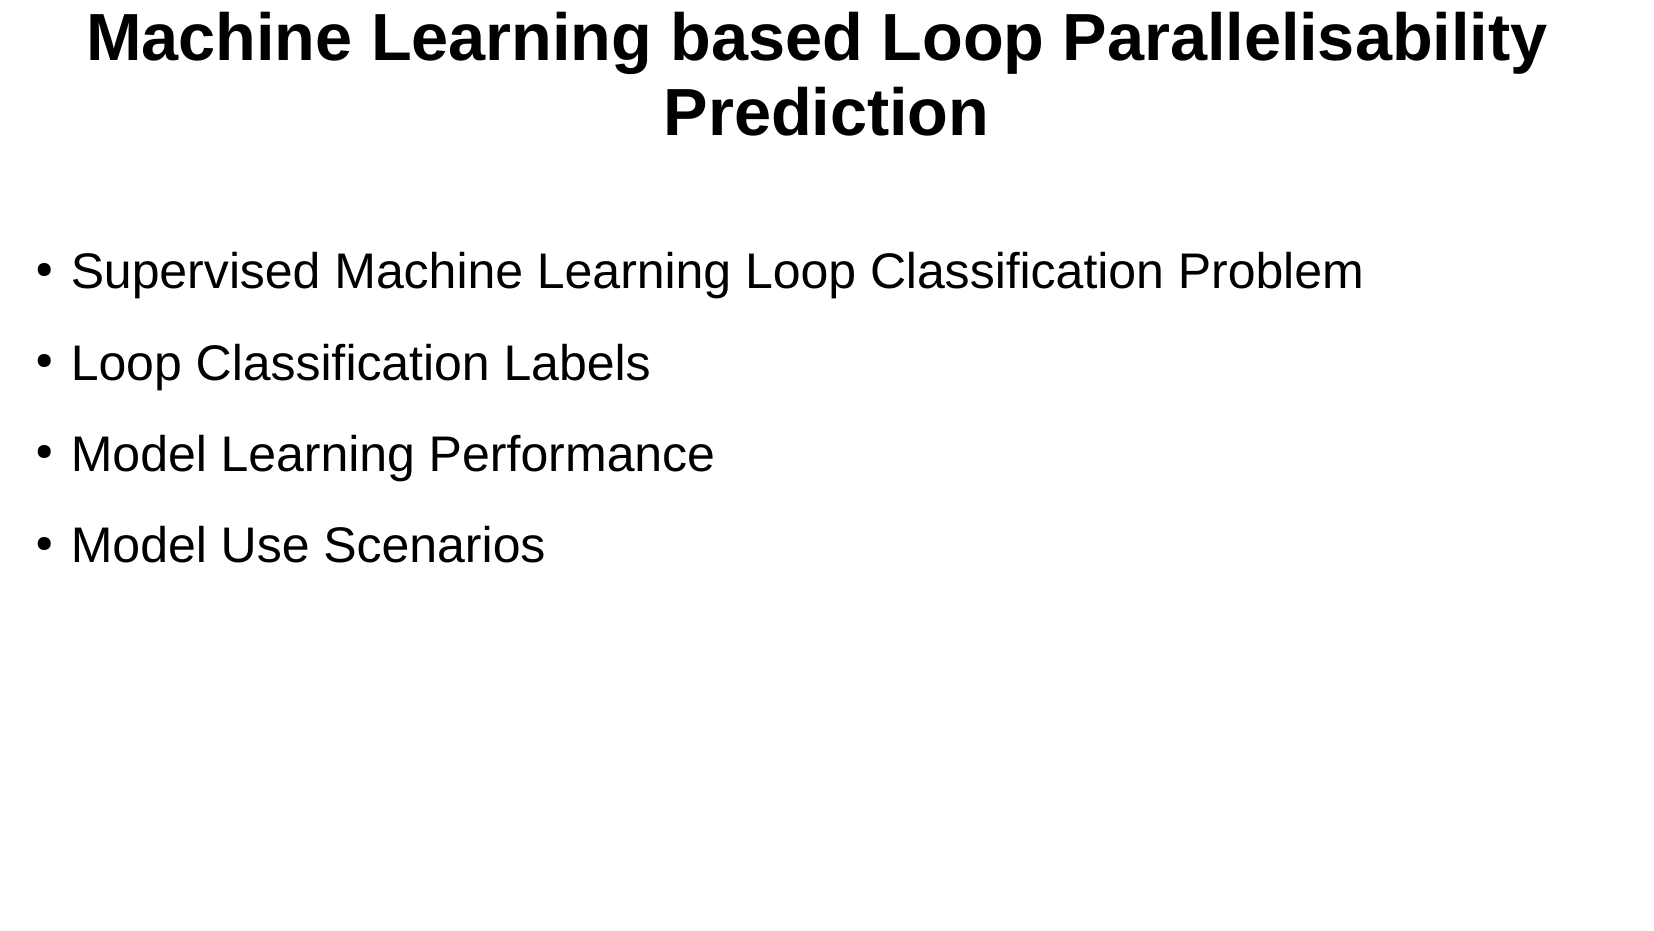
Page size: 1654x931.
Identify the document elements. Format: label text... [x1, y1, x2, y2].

subtitle Supervised Machine Learning Loop Classification Problem Loop Classification Labels Model Learning Performance Model Use Scenarios [35, 243, 1619, 665]
title Machine Learning based Loop Parallelisability Prediction [0, 0, 1654, 150]
